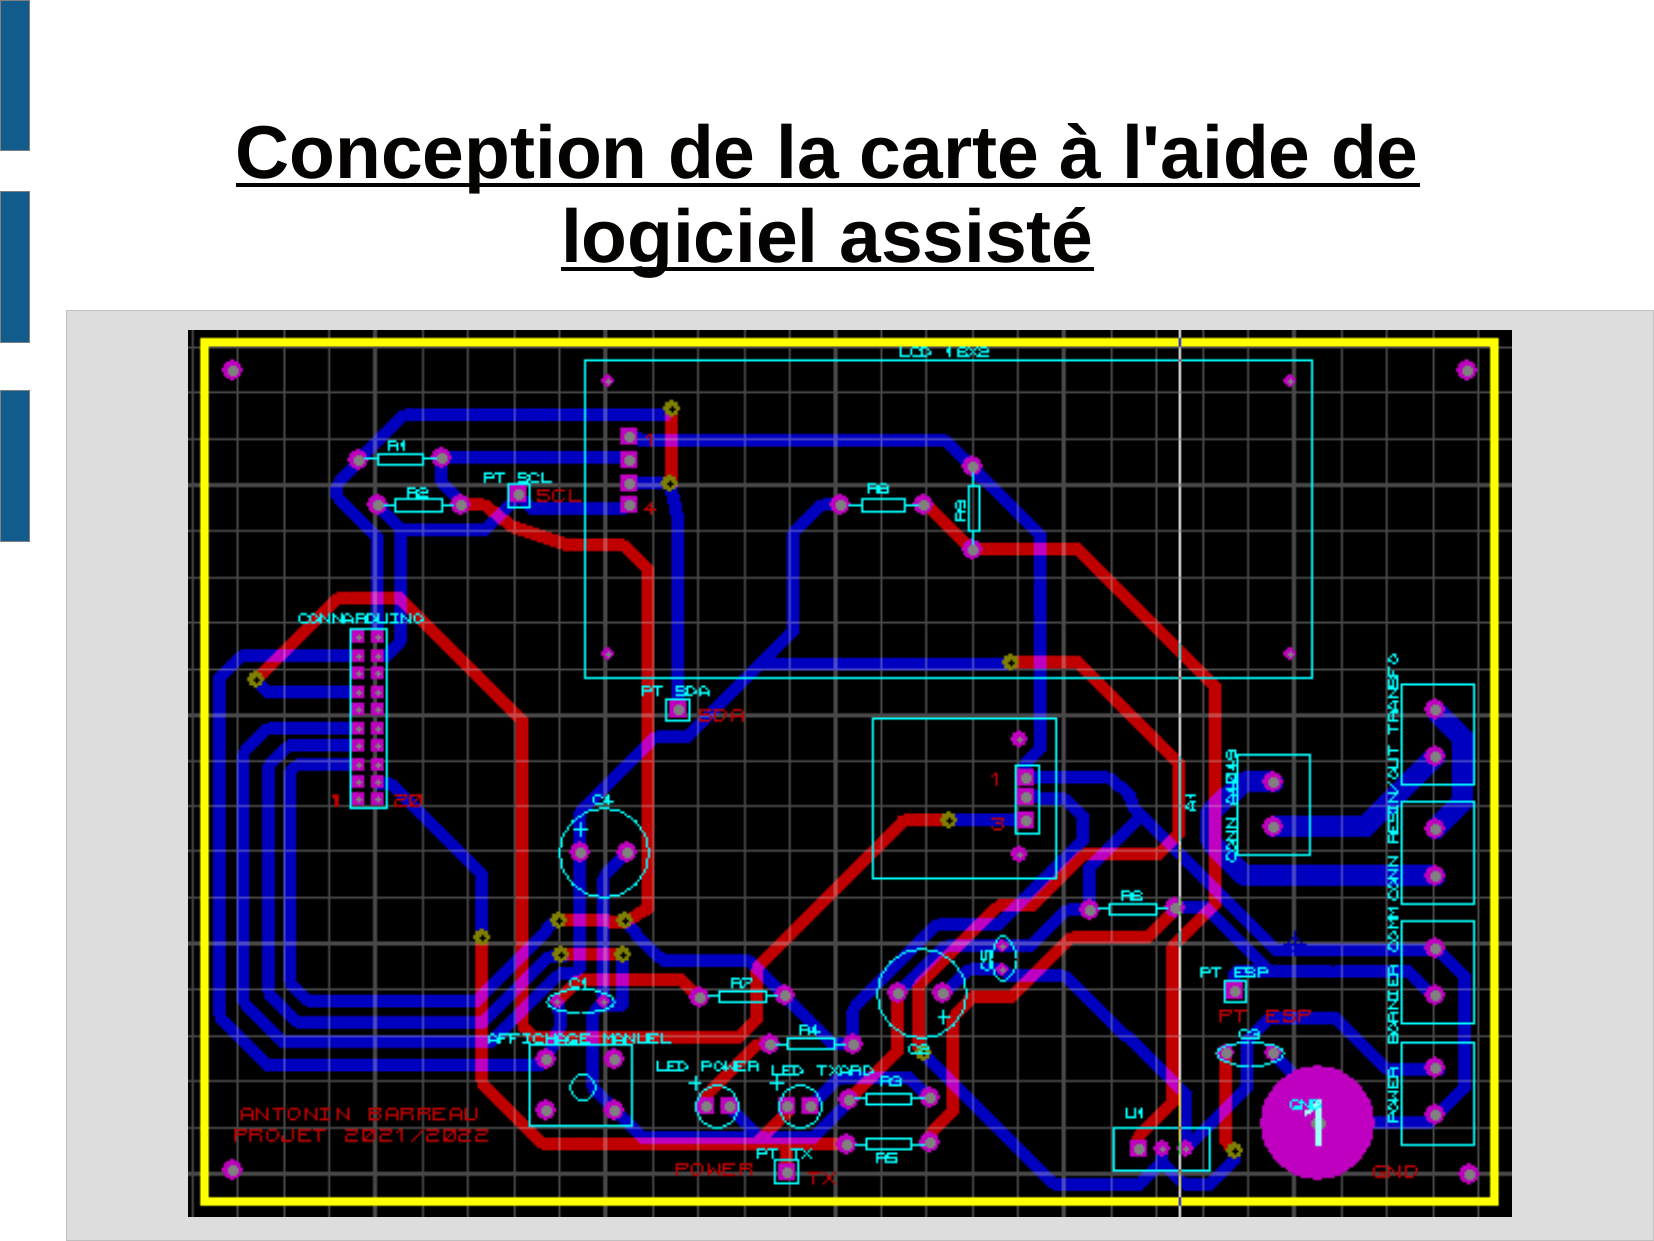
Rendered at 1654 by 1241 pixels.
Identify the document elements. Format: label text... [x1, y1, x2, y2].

picture [188, 330, 1512, 1217]
title Conception de la carte à l'aide de logiciel assisté [121, 91, 1534, 299]
